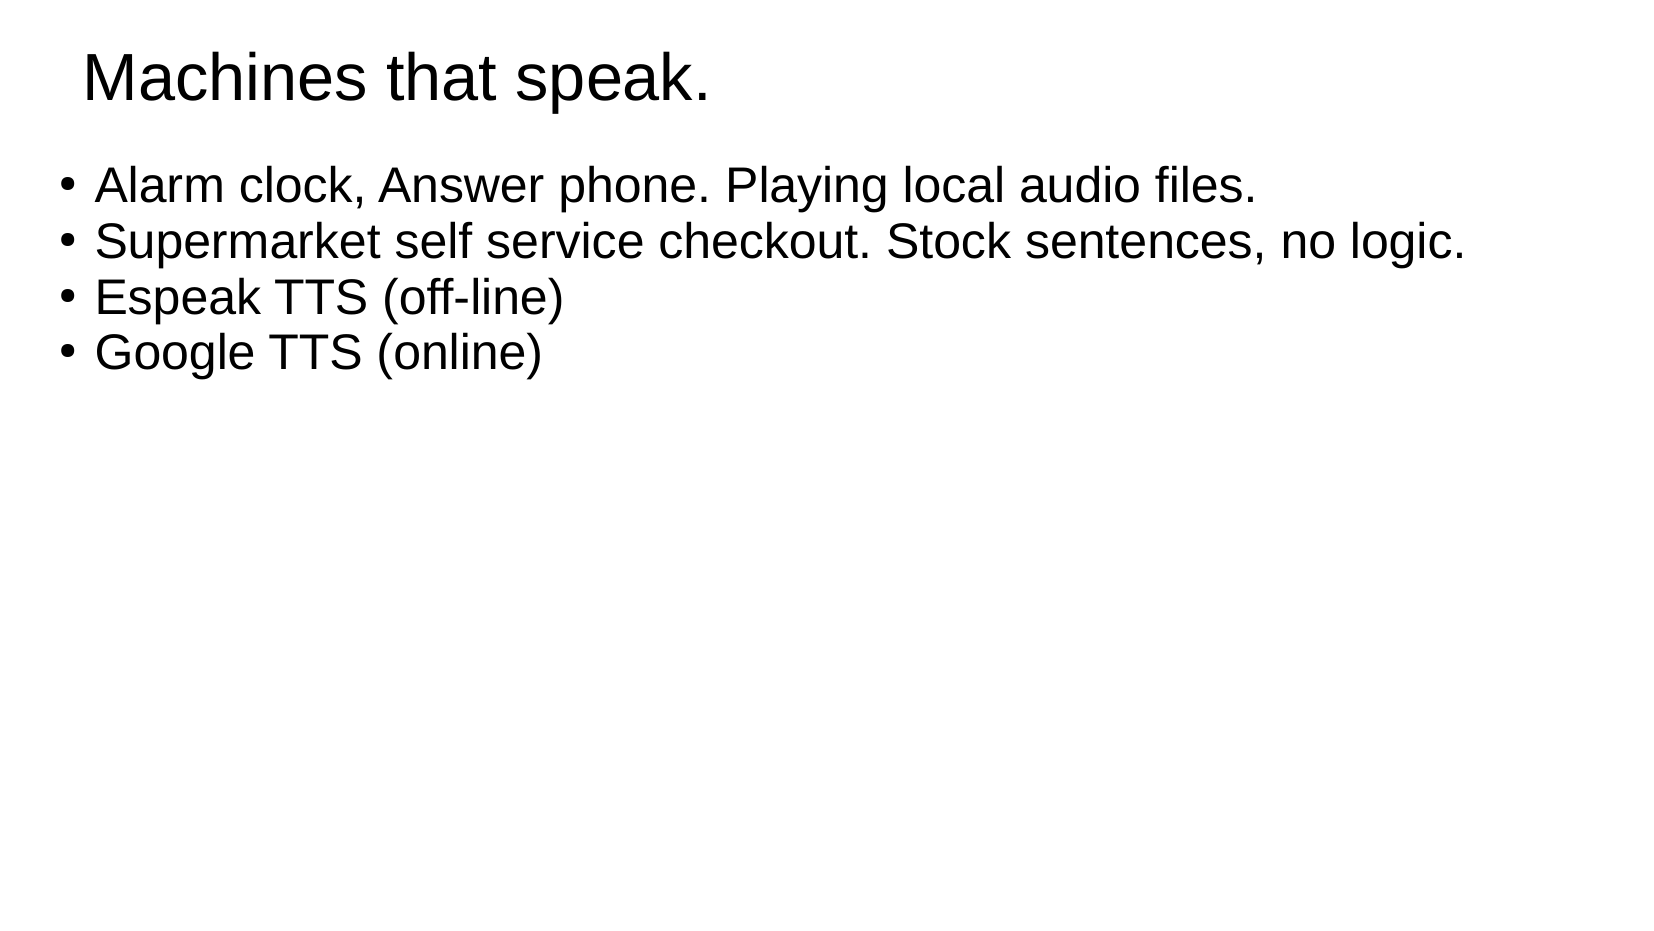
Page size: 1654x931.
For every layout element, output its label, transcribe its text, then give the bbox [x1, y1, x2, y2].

title Machines that speak. [82, 37, 1571, 119]
subtitle Alarm clock, Answer phone. Playing local audio files. Supermarket self service checkout. Stock sentences, no logic. Espeak TTS (off-line) Google TTS (online) [59, 157, 1548, 381]
